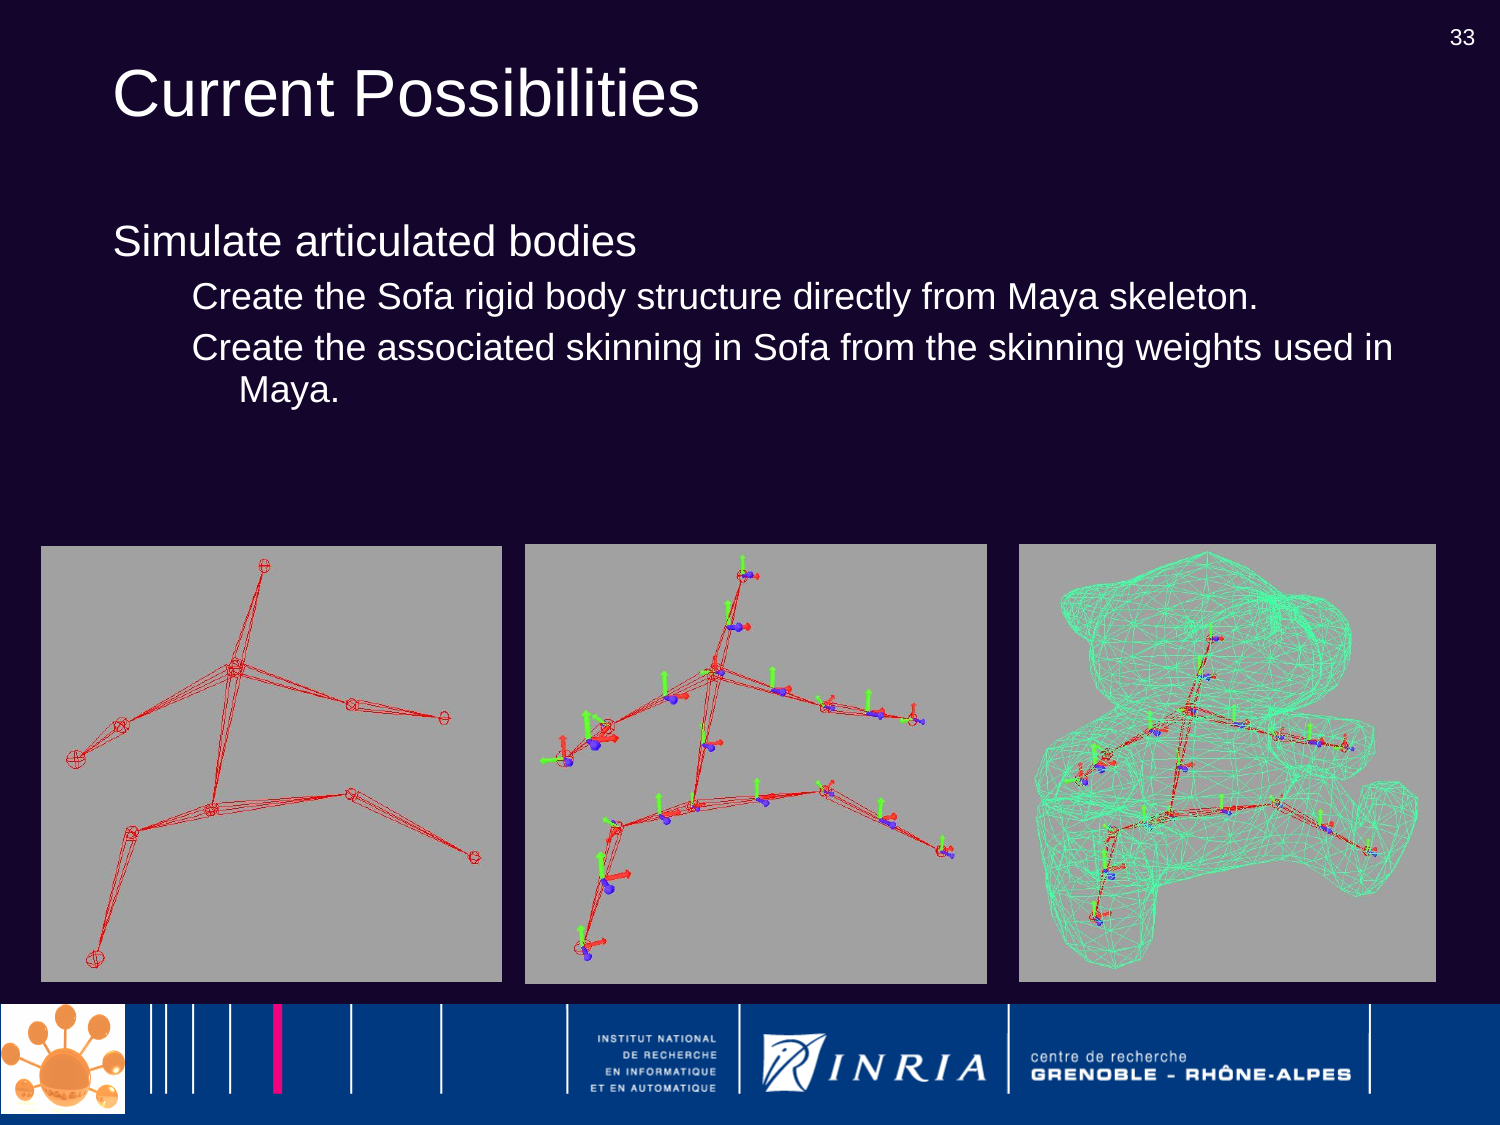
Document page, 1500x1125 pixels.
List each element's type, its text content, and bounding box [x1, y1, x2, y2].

picture [0, 1004, 1500, 1125]
title Current Possibilities [112, 0, 1474, 188]
picture [41, 546, 502, 982]
picture [1019, 544, 1436, 982]
list Simulate articulated bodies Create the Sofa rigid body structure directly from Maya skeleton. Create the associated skinning in Sofa from the skinning weights used in Maya. [112, 217, 1476, 960]
picture [525, 544, 987, 984]
